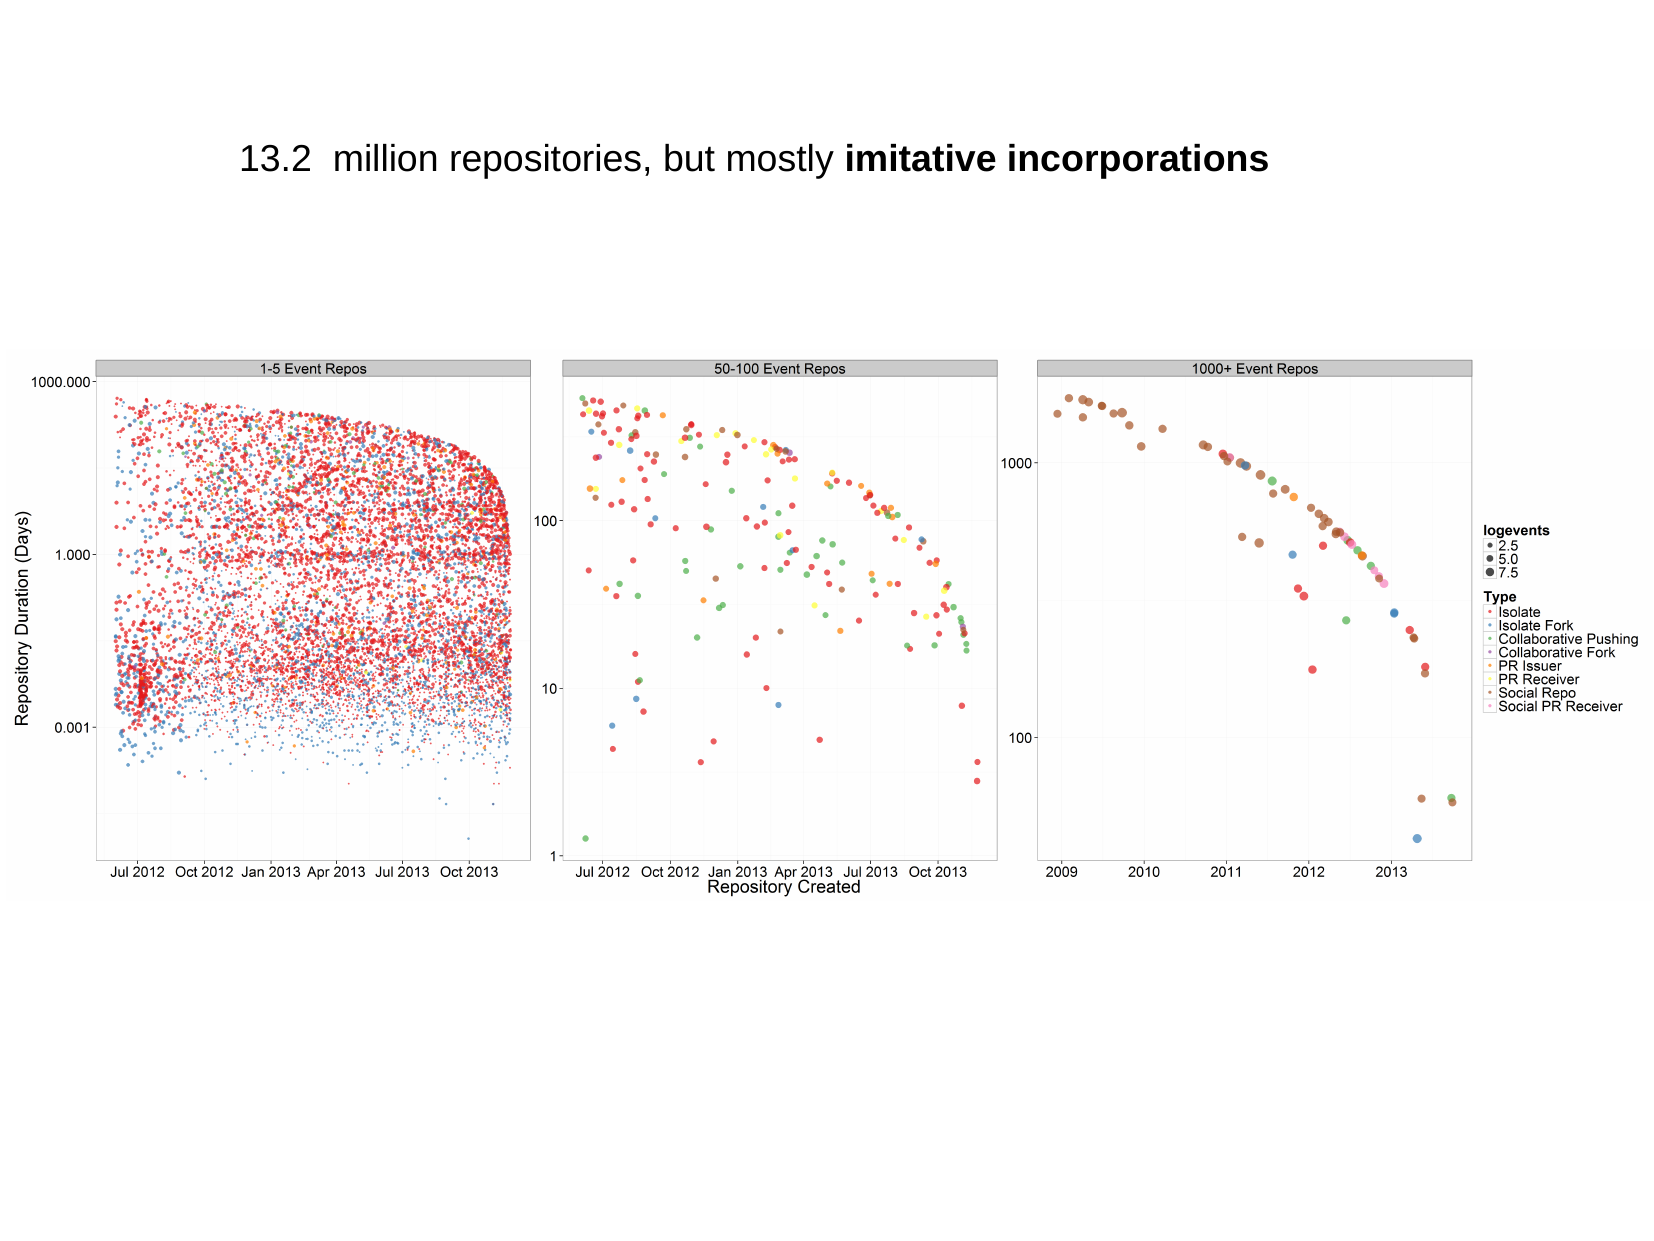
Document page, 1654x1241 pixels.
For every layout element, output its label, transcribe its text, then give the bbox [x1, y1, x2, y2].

text_box 13.2 million repositories, but mostly imitative incorporations [224, 129, 1394, 187]
picture [6, 349, 1654, 901]
